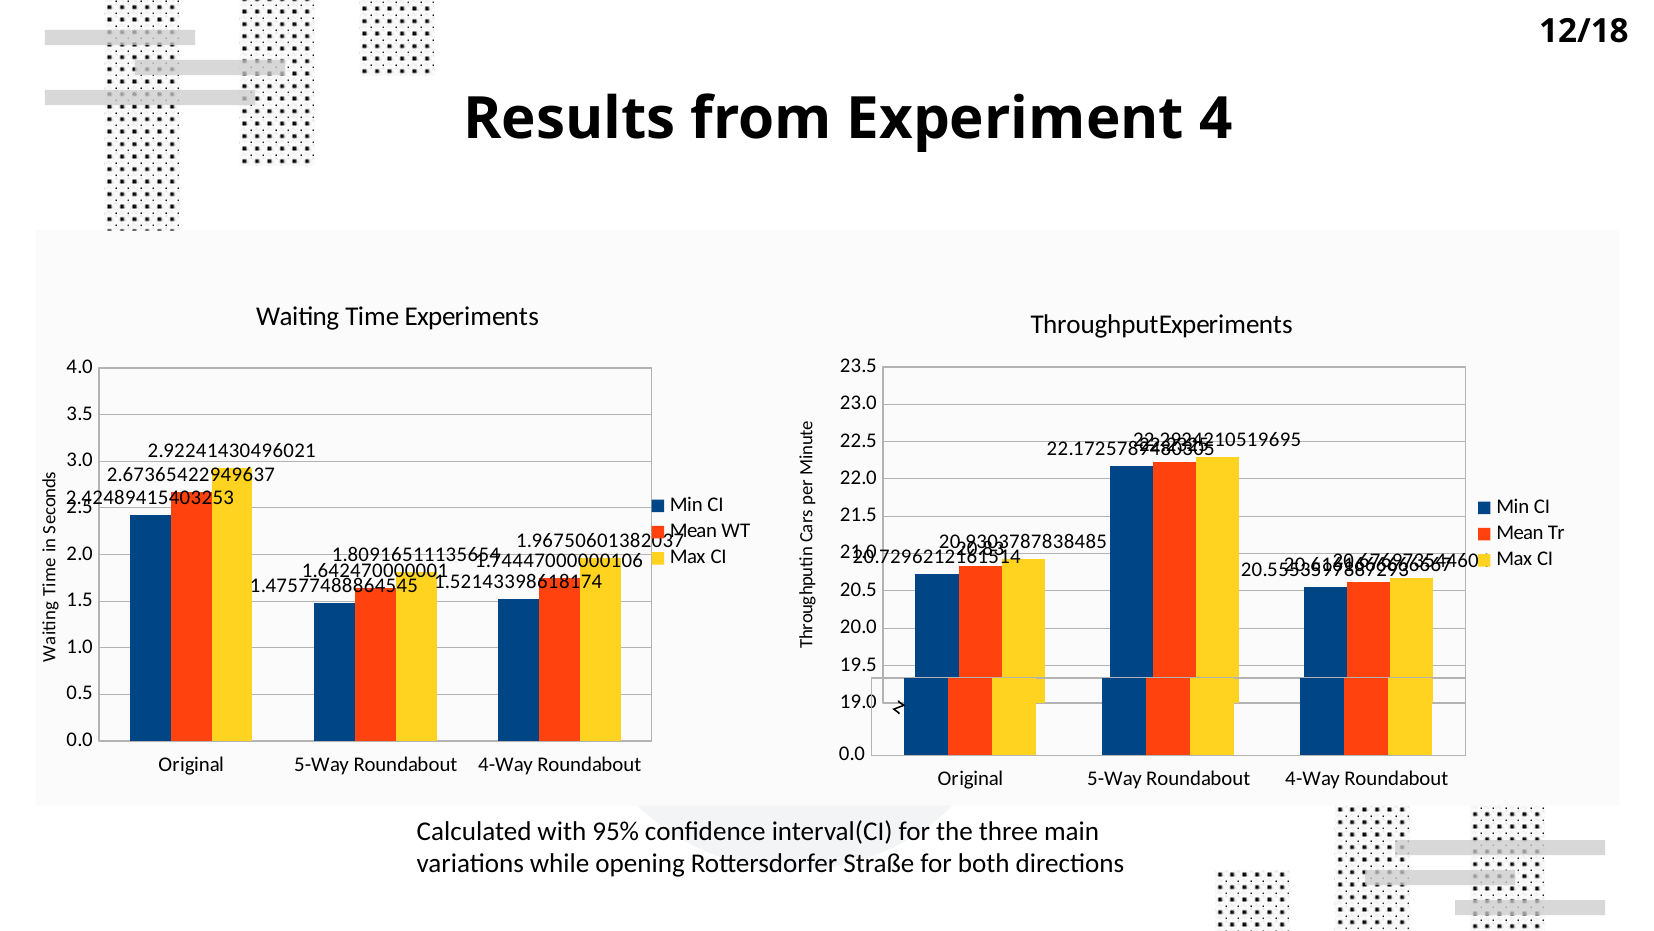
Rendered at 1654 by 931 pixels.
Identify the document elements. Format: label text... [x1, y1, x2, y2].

text_box Calculated with 95% confidence interval(CI) for the three main variations while opening Rottersdorfer Straße for both directions [401, 805, 1170, 887]
chart [35, 230, 1620, 806]
text_box Results from Experiment 4 [448, 72, 1307, 159]
text_box 12/18 [1524, 0, 1654, 57]
